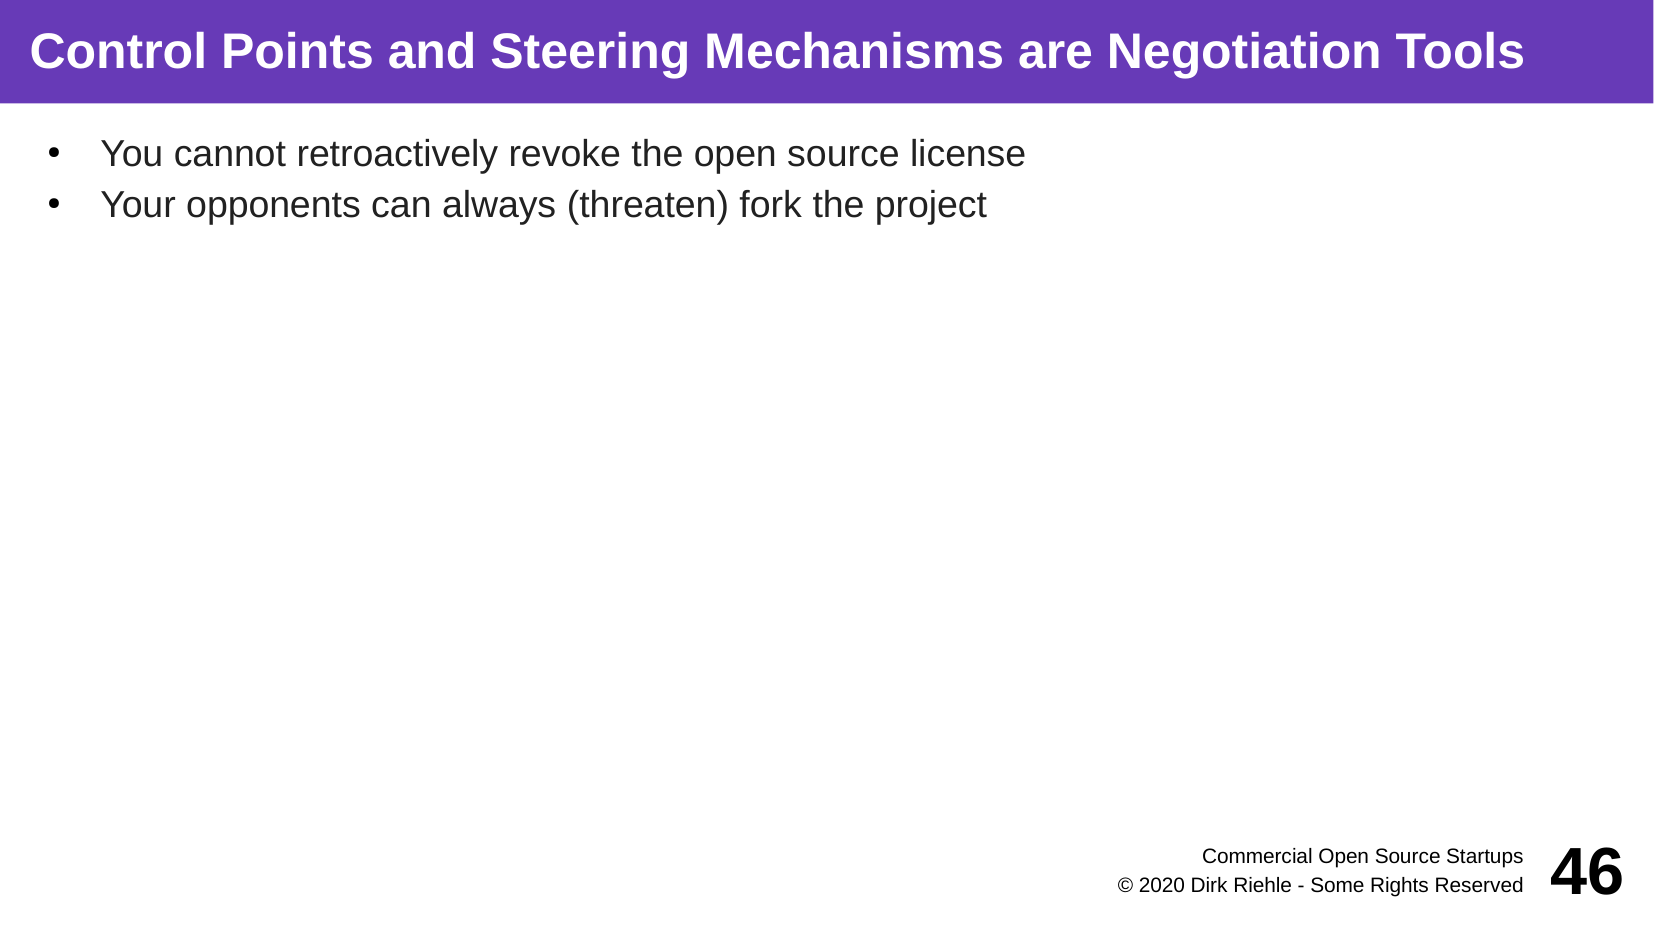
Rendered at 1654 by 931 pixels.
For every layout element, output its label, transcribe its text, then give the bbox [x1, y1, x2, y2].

list You cannot retroactively revoke the open source license Your opponents can always (threaten) fork the project [29, 132, 1625, 813]
title Control Points and Steering Mechanisms are Negotiation Tools [0, 0, 1654, 104]
